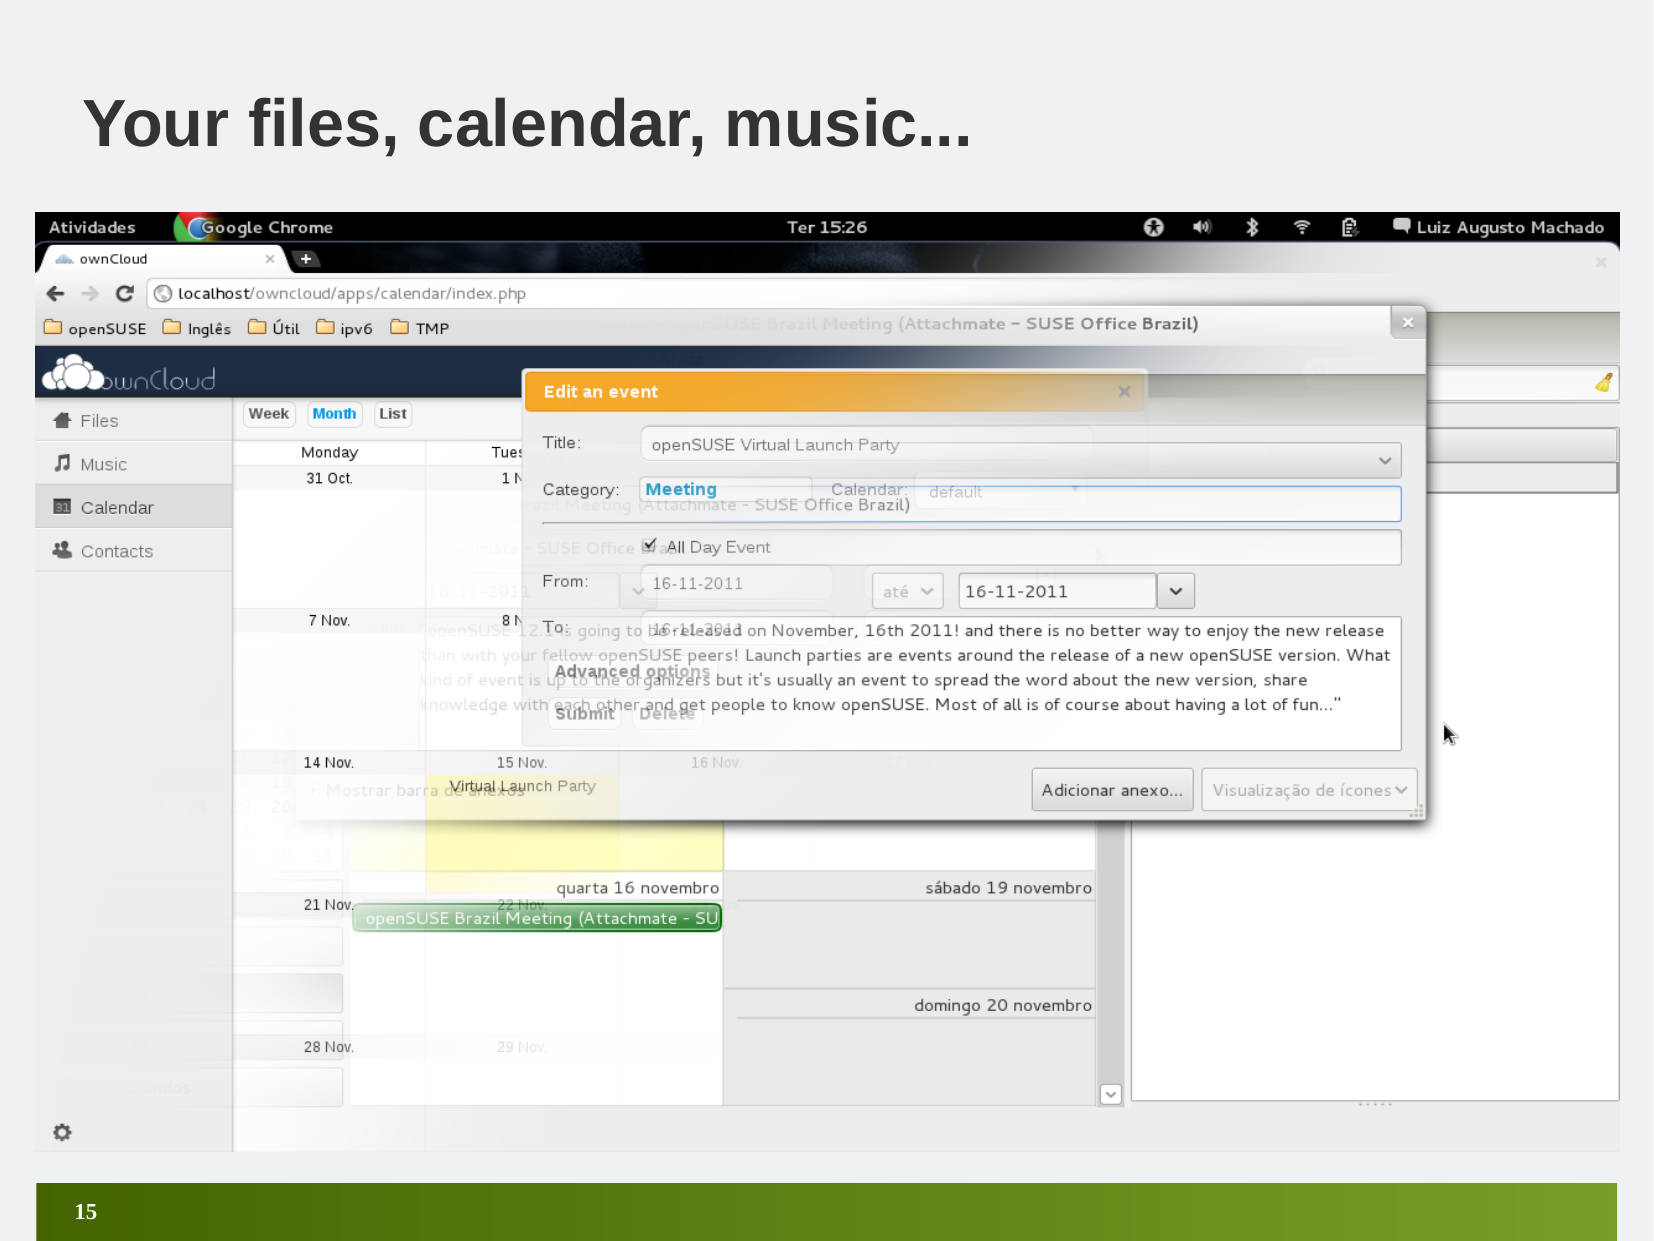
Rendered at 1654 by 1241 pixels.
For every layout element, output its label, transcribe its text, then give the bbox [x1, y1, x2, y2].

title Your files, calendar, music... [82, 49, 1571, 198]
picture [0, 0, 1654, 1241]
